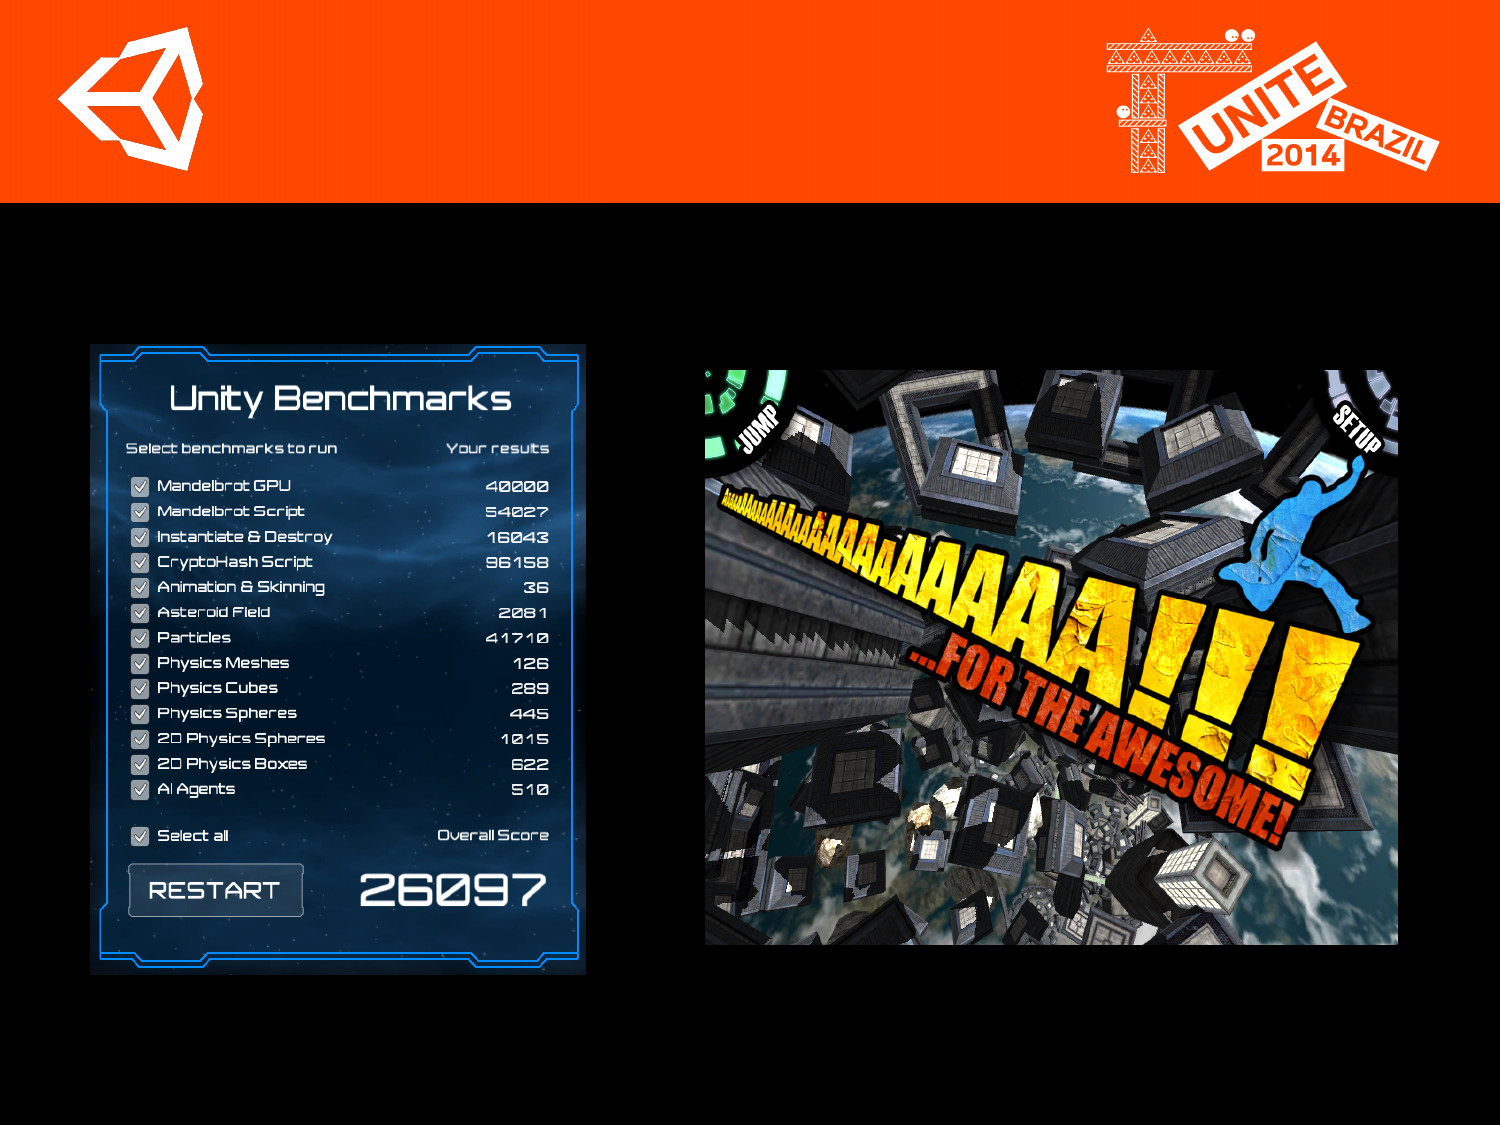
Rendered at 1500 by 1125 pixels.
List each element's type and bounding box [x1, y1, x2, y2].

picture [90, 344, 586, 976]
picture [56, 26, 203, 171]
picture [705, 370, 1398, 946]
